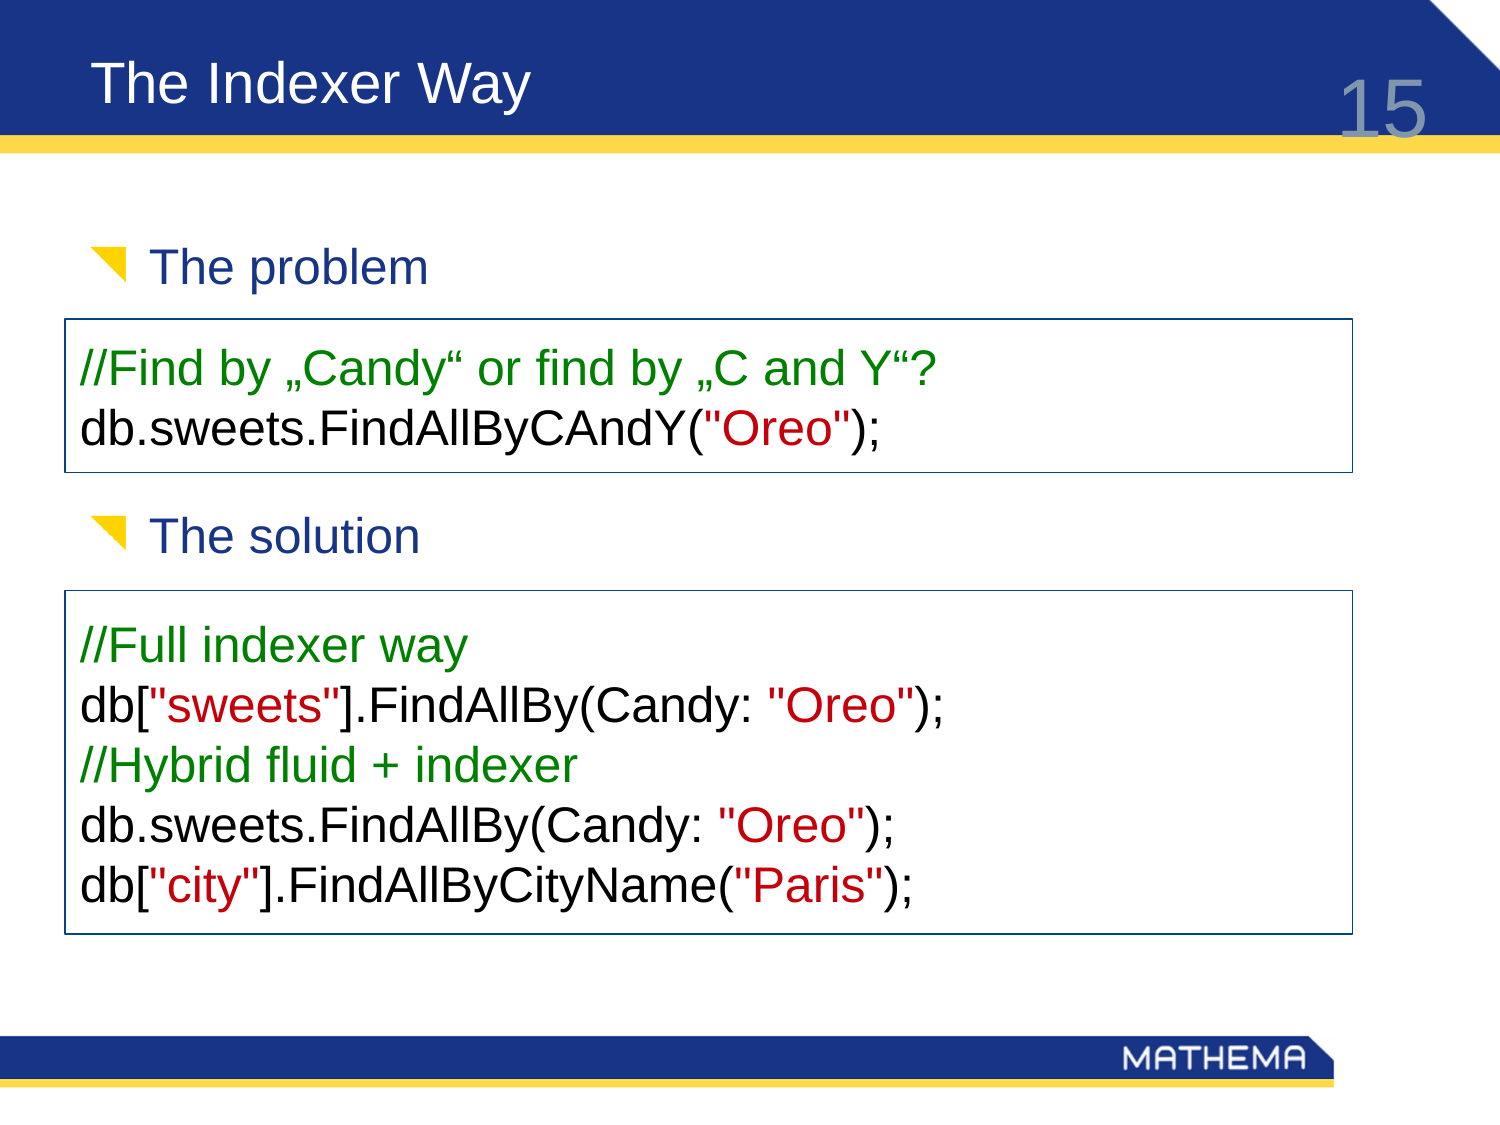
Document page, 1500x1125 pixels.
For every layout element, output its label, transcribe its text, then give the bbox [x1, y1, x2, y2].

title The Indexer Way [75, 0, 1426, 174]
list The problem The solution [75, 227, 1426, 970]
picture [0, 0, 1500, 1125]
text_box //Find by „Candy“ or find by „C and Y“? db.sweets.FindAllByCAndY("Oreo"); [64, 318, 75, 473]
text_box //Full indexer way db["sweets"].FindAllBy(Candy: "Oreo"); //Hybrid fluid + indexer db.sweets.FindAllBy(Candy: "Oreo"); db["city"].FindAllByCityName("Paris"); [64, 590, 75, 935]
